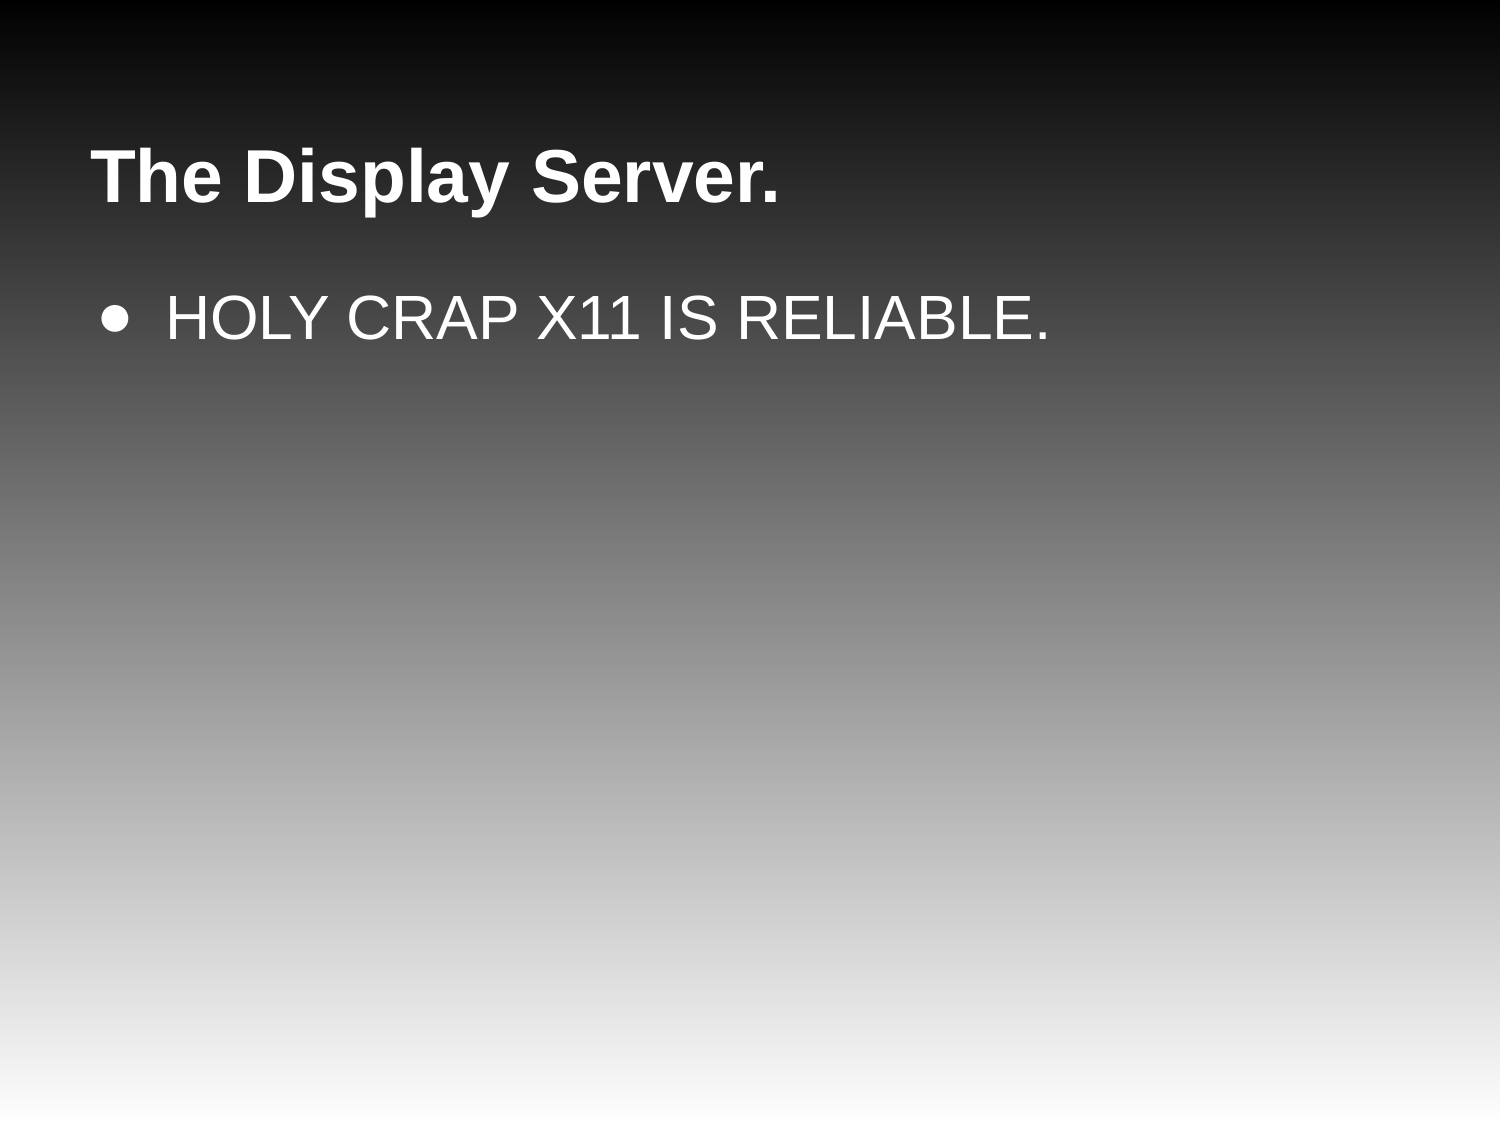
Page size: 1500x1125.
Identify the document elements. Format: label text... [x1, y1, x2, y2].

title The Display Server. [75, 45, 1425, 233]
list HOLY CRAP X11 IS RELIABLE. [75, 262, 1425, 1078]
